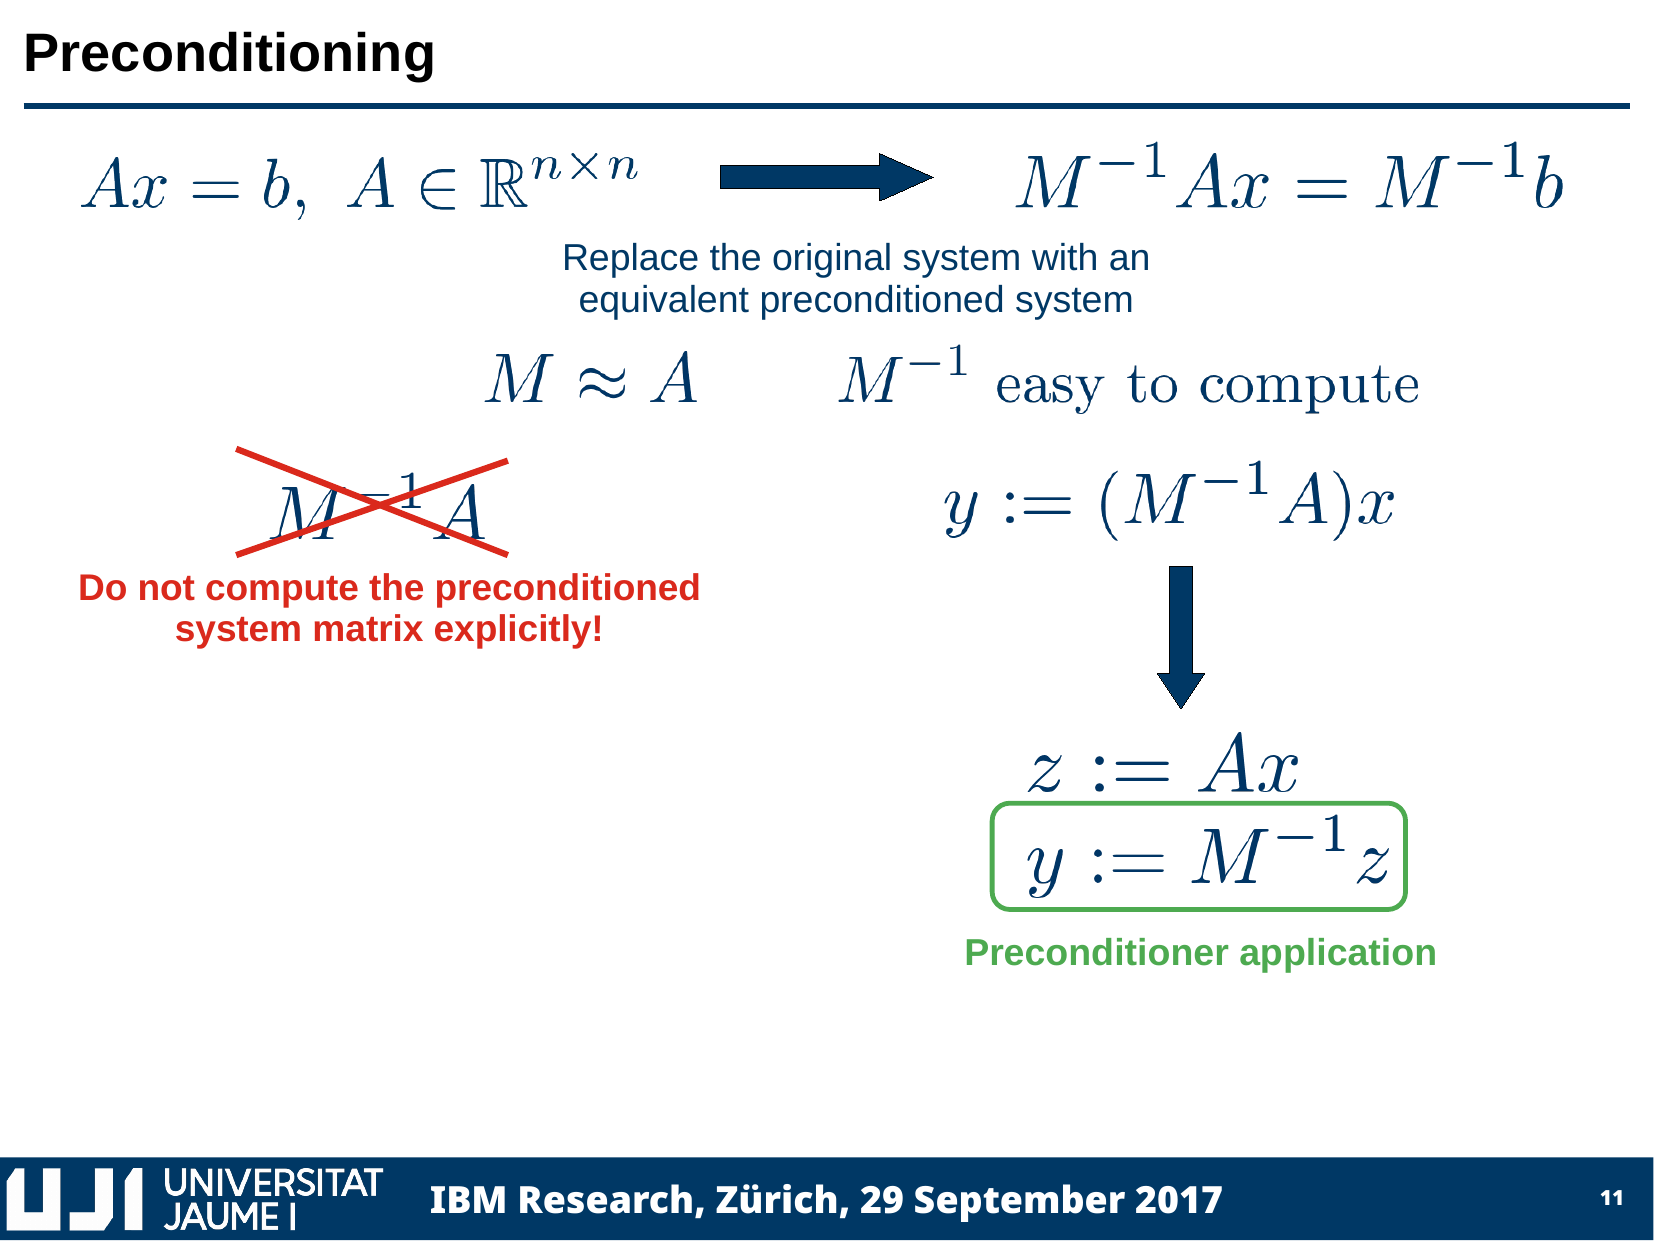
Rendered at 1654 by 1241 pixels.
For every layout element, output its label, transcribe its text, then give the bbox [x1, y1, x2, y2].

picture [295, 509, 455, 539]
text_box Do not compute the preconditioned system matrix explicitly! [0, 566, 733, 650]
picture [391, 473, 485, 539]
text_box Preconditioner application [949, 923, 1453, 981]
picture [81, 153, 638, 220]
picture [0, 1158, 390, 1241]
text_box [1157, 566, 1205, 709]
picture [944, 460, 1394, 541]
picture [838, 344, 1418, 414]
picture [307, 472, 462, 501]
picture [269, 472, 368, 539]
picture [1015, 141, 1563, 208]
title Preconditioning [23, 0, 1630, 107]
picture [1027, 732, 1298, 792]
picture [1027, 814, 1389, 898]
picture [484, 351, 697, 402]
text_box [720, 153, 934, 201]
list Replace the original system with an equivalent preconditioned system [437, 236, 1205, 343]
